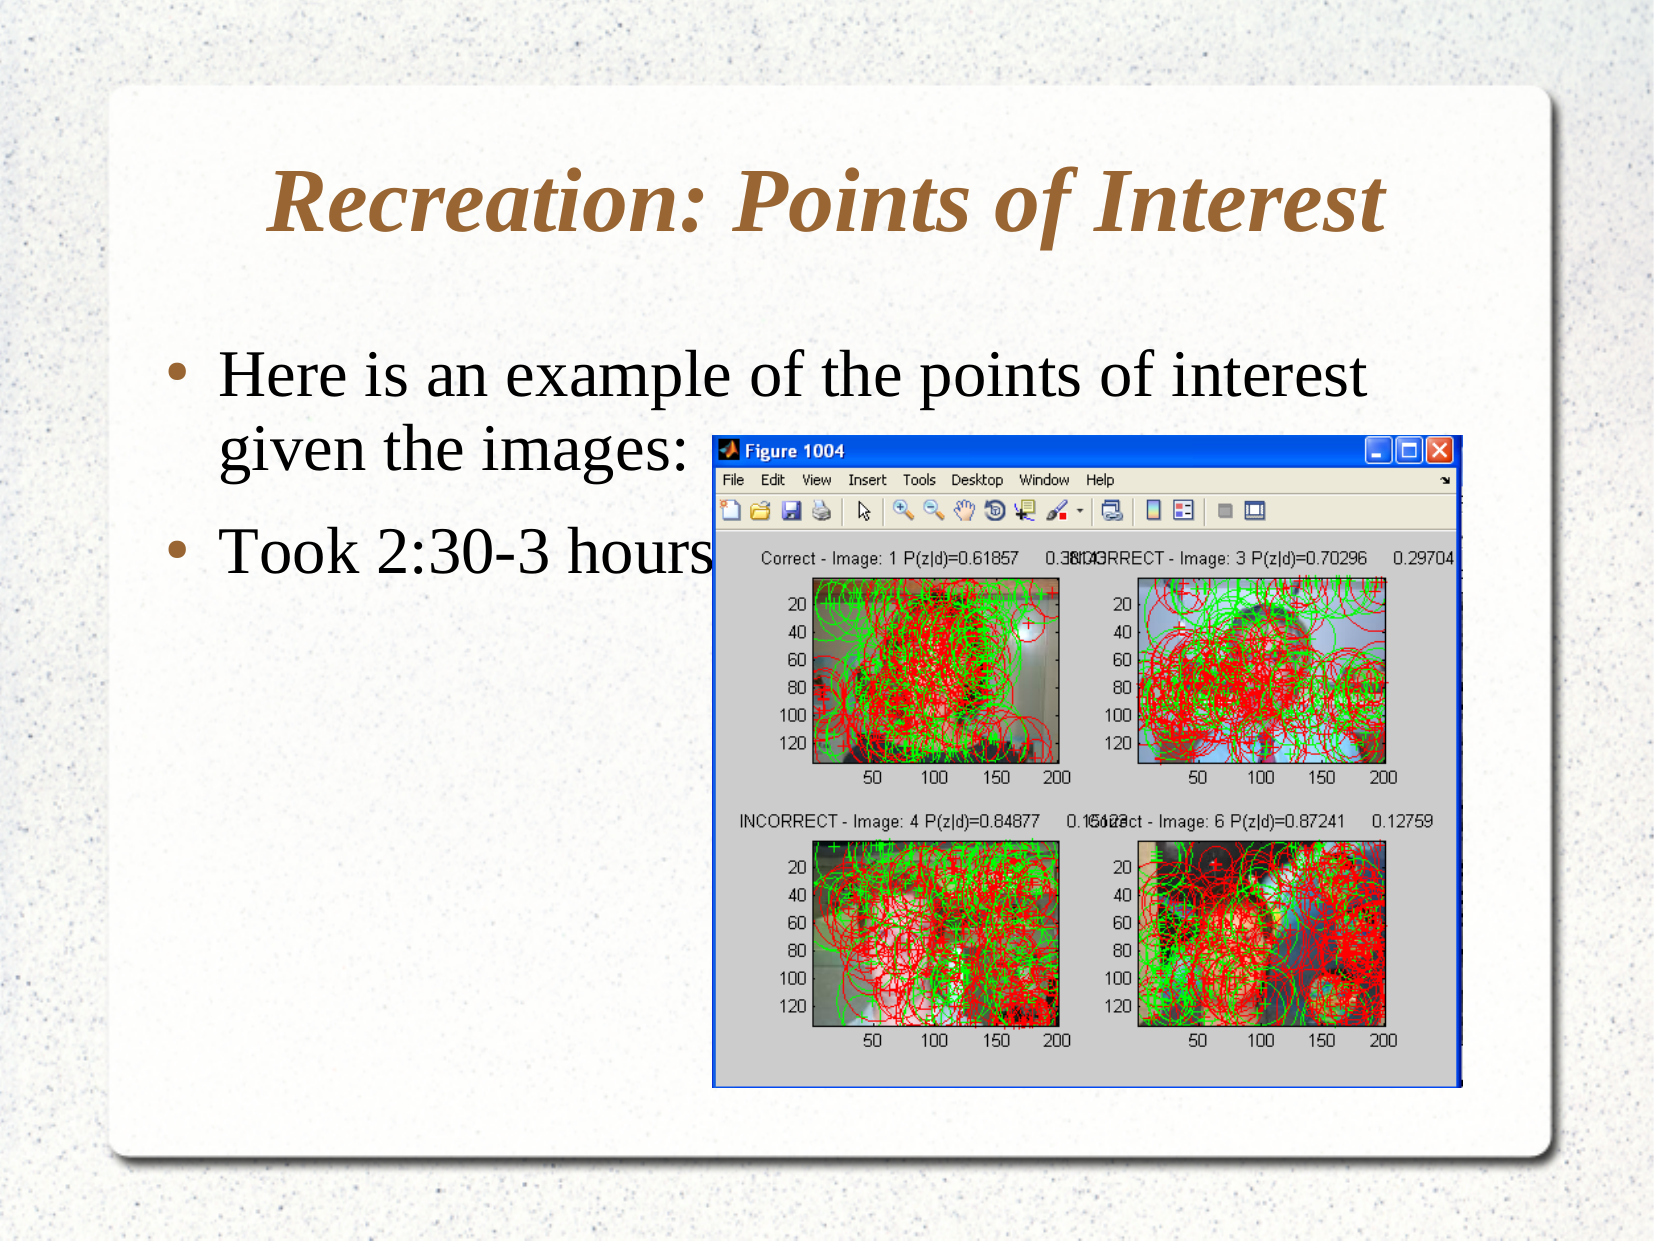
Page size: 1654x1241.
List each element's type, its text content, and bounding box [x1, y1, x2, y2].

title Recreation: Points of Interest [118, 104, 1536, 297]
list Here is an example of the points of interest given the images: Took 2:30-3 hours [147, 336, 1506, 972]
picture [0, 0, 1654, 1241]
